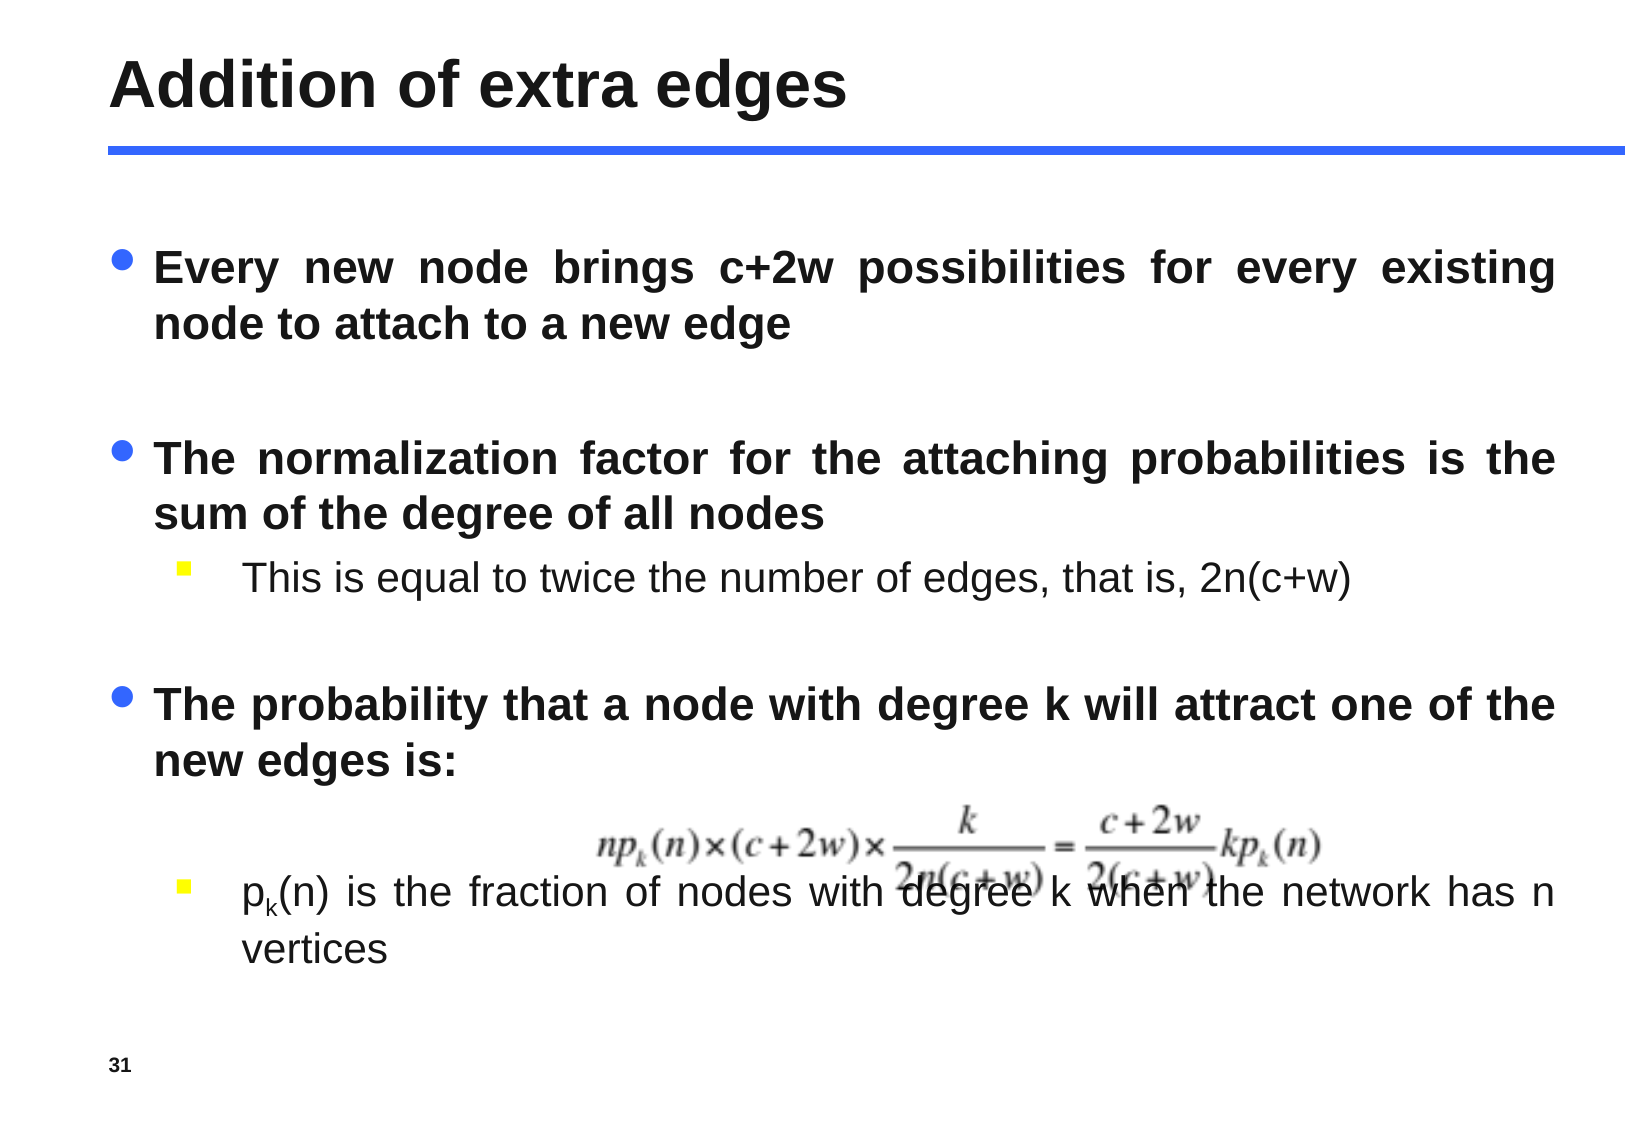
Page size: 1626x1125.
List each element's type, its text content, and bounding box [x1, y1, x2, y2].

chart [592, 793, 1326, 903]
title Addition of extra edges [108, 30, 1558, 131]
list Every new node brings c+2w possibilities for every existing node to attach to a new edge The normalization factor for the attaching probabilities is the sum of the degree of all nodes This is equal to twice the number of edges, that is, 2n(c+w) The probability that a node with degree k will attract one of the new edges is: pk(n) is the fraction of nodes with degree k when the network has n vertices [108, 237, 1558, 975]
text_box <number> [108, 1051, 188, 1077]
